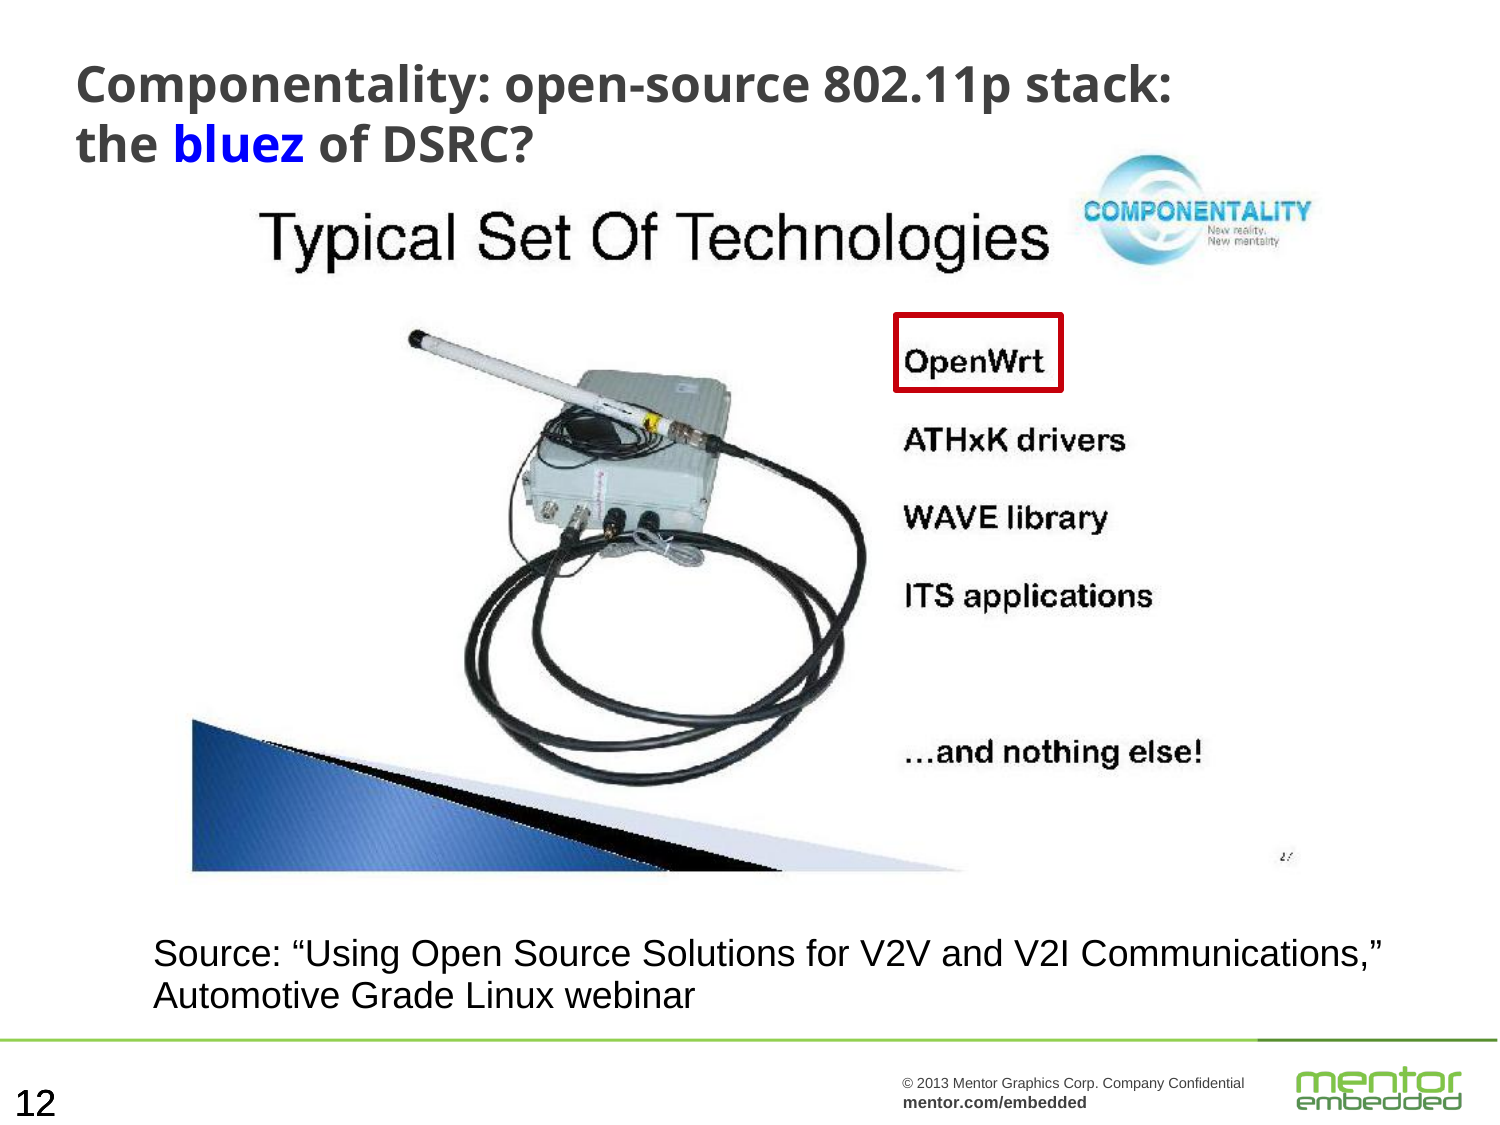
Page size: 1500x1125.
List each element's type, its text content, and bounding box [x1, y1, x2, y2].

title Componentality: open-source 802.11p stack: the bluez of DSRC? [0, 44, 1500, 180]
text_box Source: “Using Open Source Solutions for V2V and V2I Communications,” Automotive Grade Linux webinar [138, 923, 1396, 1023]
picture [175, 180, 1325, 886]
picture [1292, 1062, 1464, 1114]
